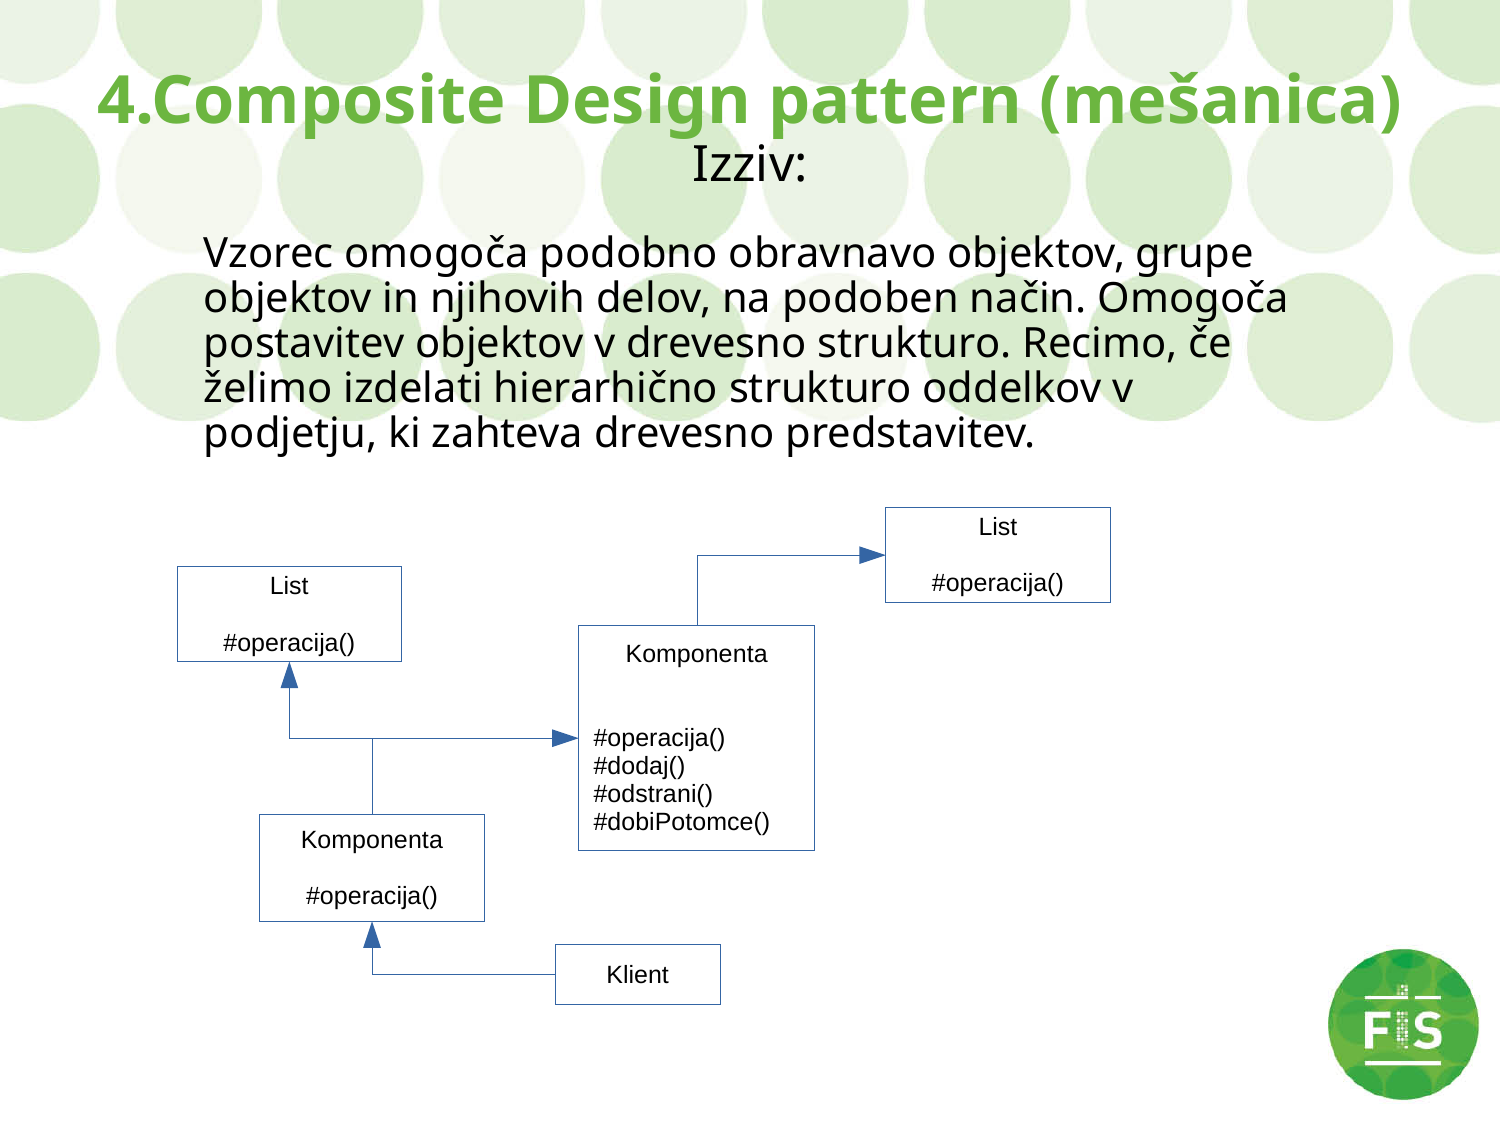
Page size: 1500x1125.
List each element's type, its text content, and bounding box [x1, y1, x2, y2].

text_box List #operacija() [885, 507, 1111, 603]
picture [0, 0, 1500, 1125]
list Vzorec omogoča podobno obravnavo objektov, grupe objektov in njihovih delov, na podoben način. Omogoča postavitev objektov v drevesno strukturo. Recimo, če želimo izdelati hierarhično strukturo oddelkov v podjetju, ki zahteva drevesno predstavitev. [118, 224, 1323, 343]
text_box Komponenta #operacija() #dodaj() #odstrani() #dobiPotomce() [578, 625, 815, 851]
text_box List #operacija() [177, 566, 402, 662]
text_box Komponenta #operacija() [259, 814, 485, 922]
title 4.Composite Design pattern (mešanica) Izziv: [75, 59, 1425, 233]
text_box Klient [555, 944, 721, 1005]
